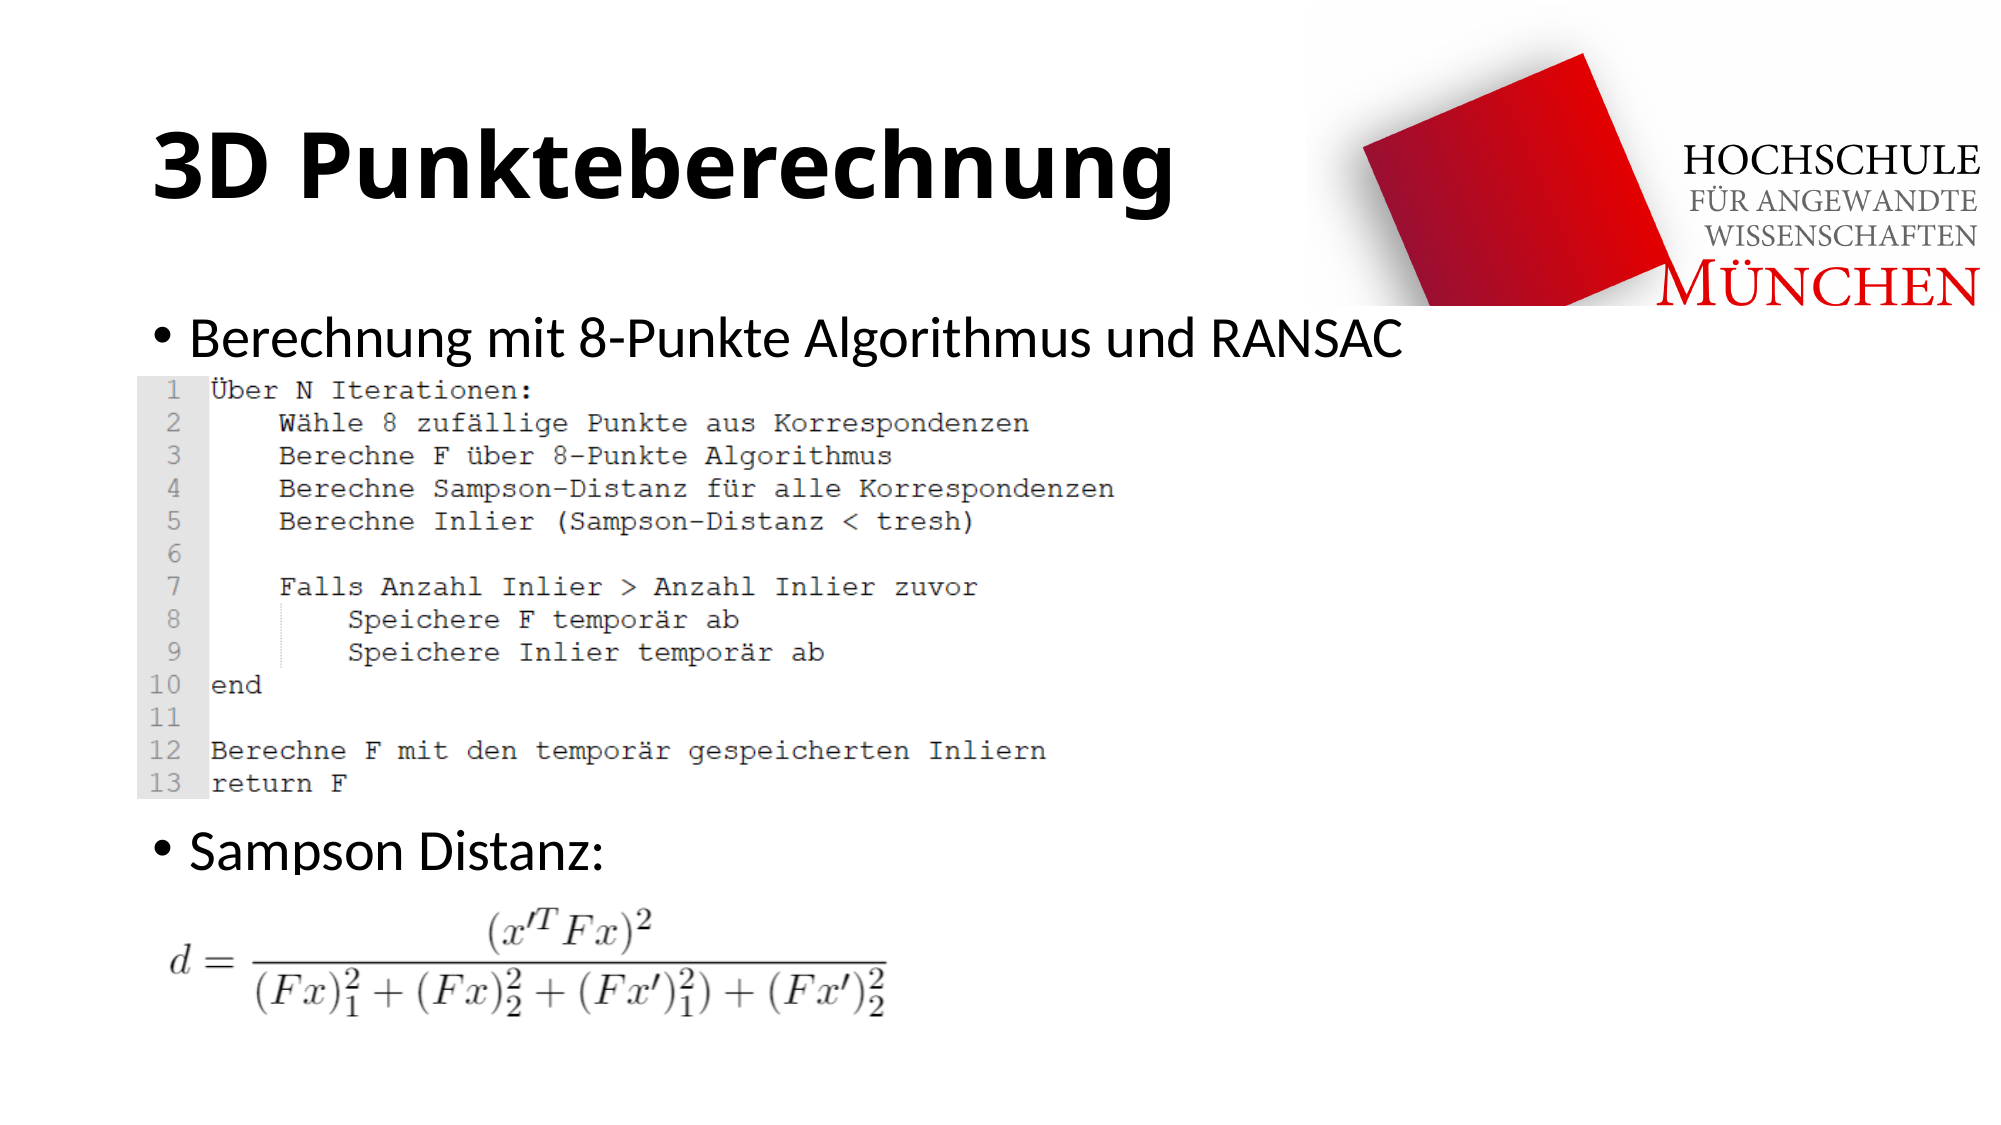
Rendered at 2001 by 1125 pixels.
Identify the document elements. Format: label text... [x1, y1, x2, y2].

title 3D Punkteberechnung [137, 59, 1863, 278]
picture [137, 376, 1128, 799]
picture [137, 876, 916, 1033]
list Berechnung mit 8-Punkte Algorithmus und RANSAC Sampson Distanz: [137, 299, 1863, 1014]
